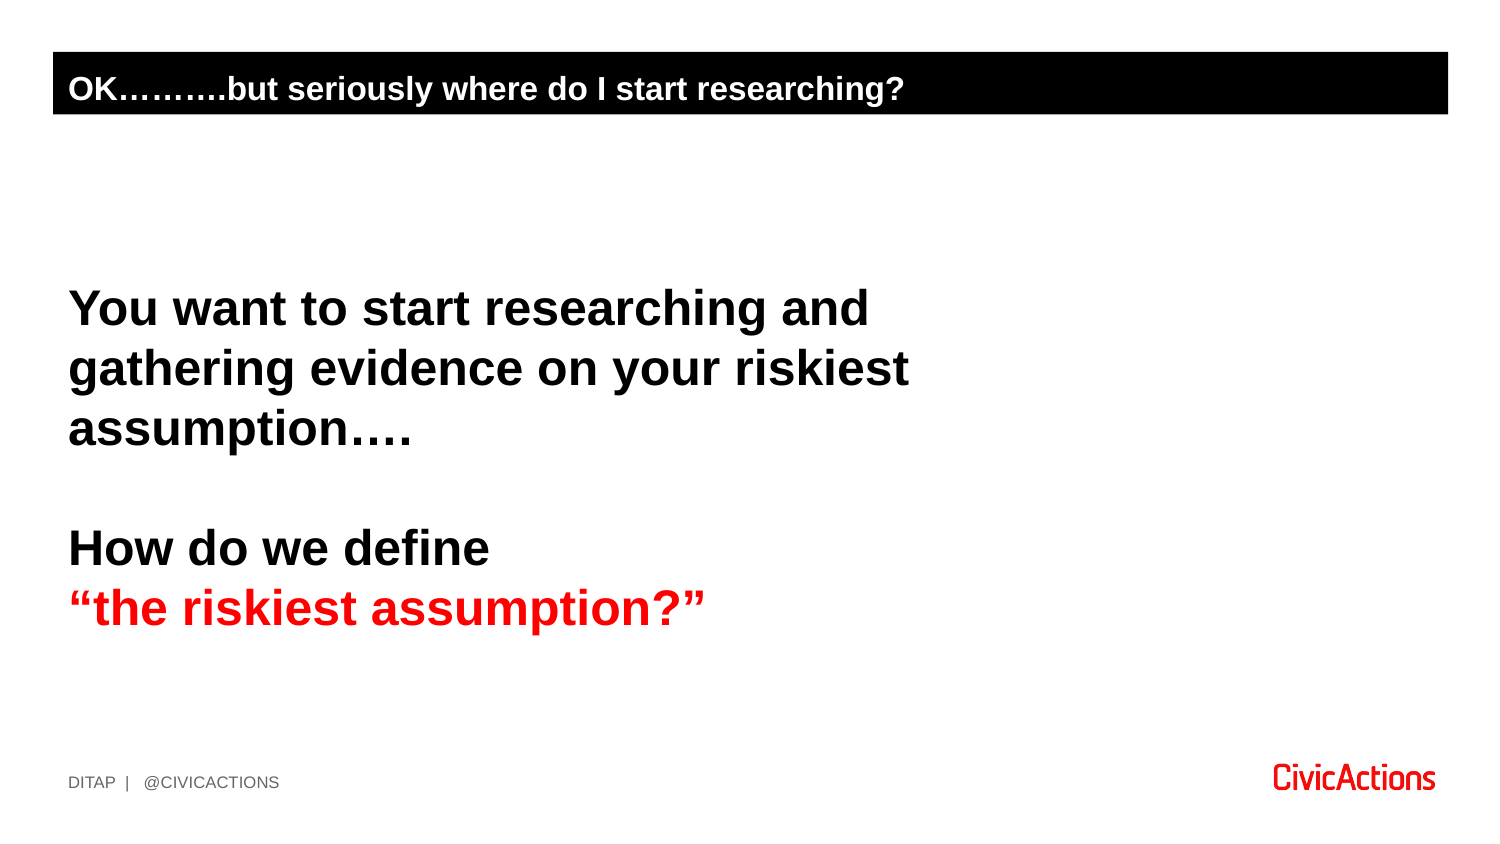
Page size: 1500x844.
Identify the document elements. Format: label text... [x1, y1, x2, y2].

text_box You want to start researching and gathering evidence on your riskiest assumption…. How do we define “the riskiest assumption?” [53, 140, 1032, 757]
title OK……….but seriously where do I start researching? [53, 51, 1449, 115]
picture [1271, 758, 1438, 795]
